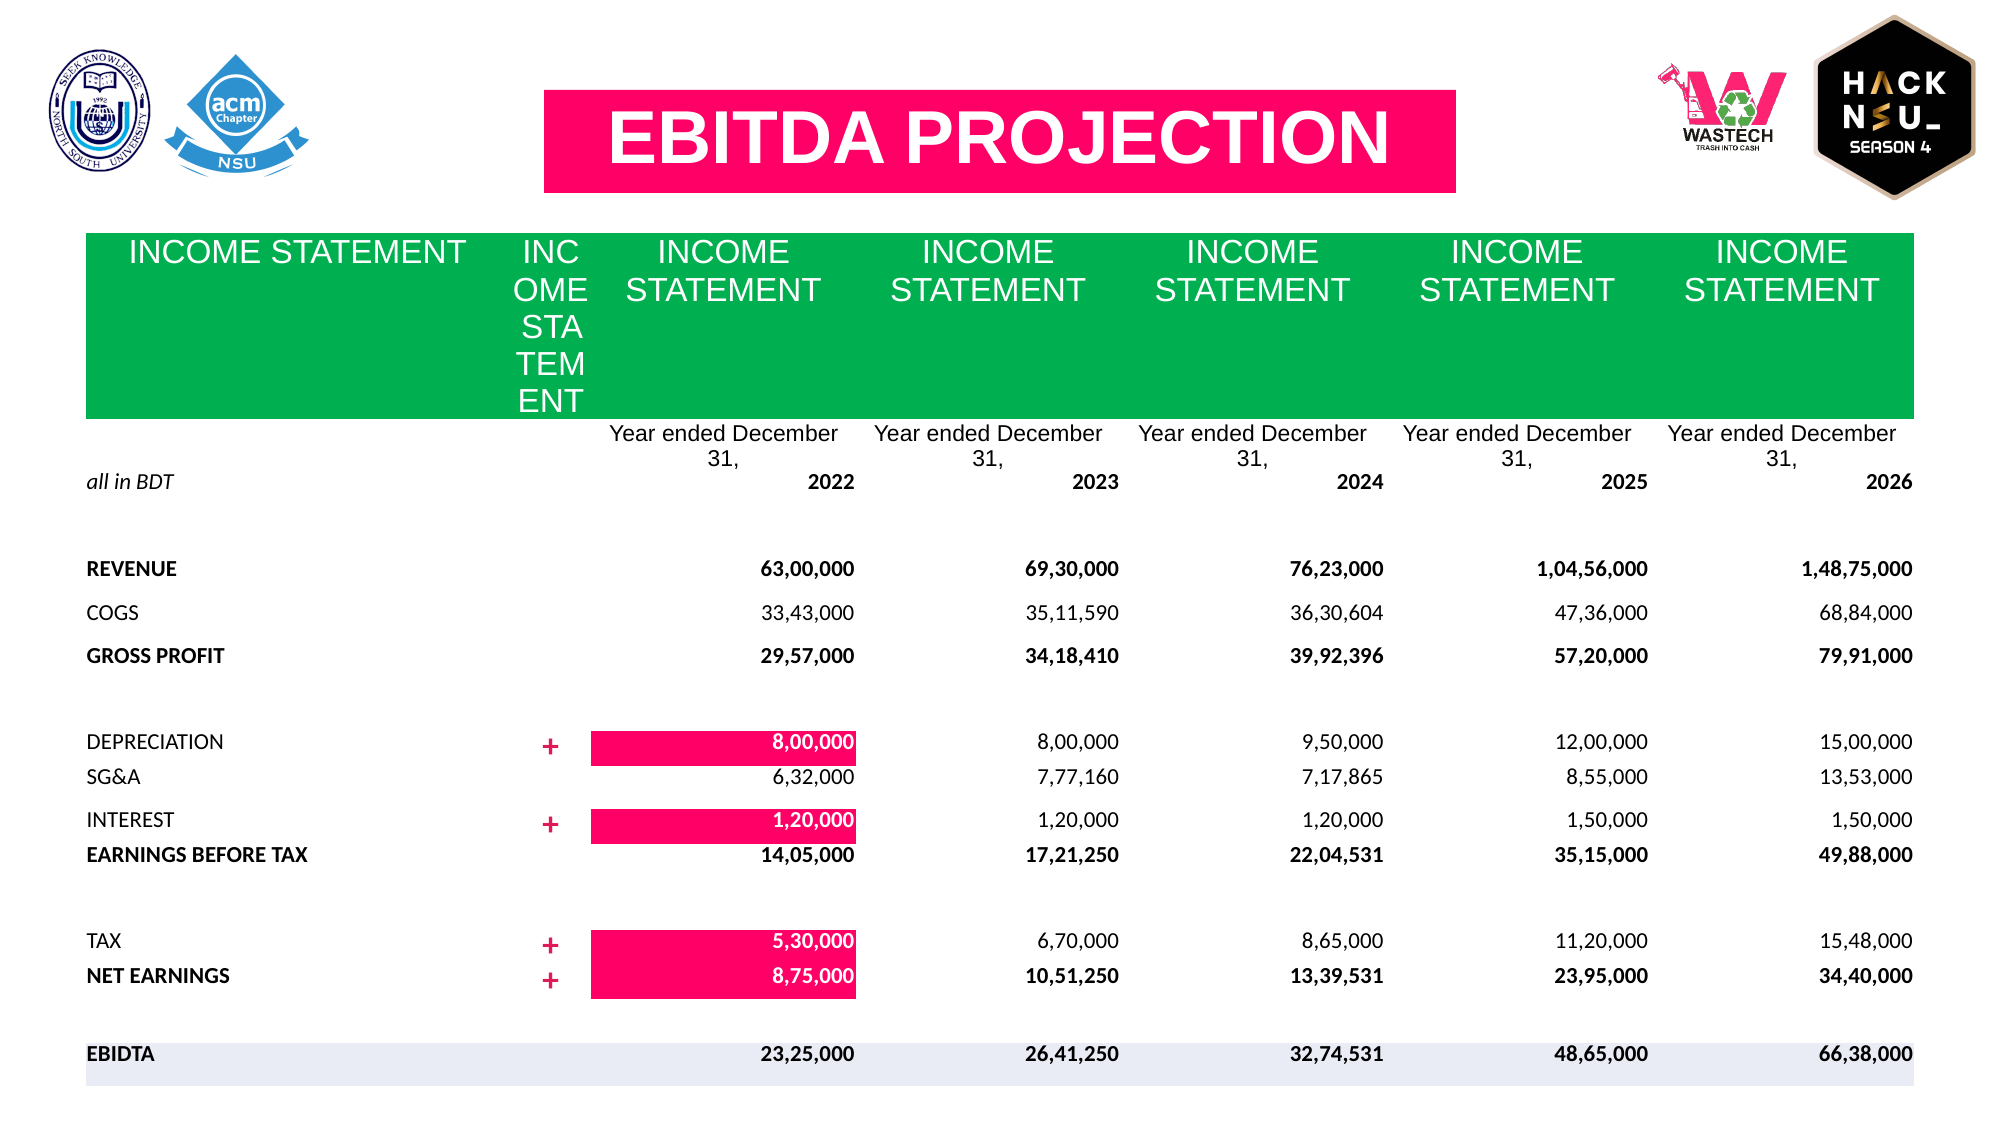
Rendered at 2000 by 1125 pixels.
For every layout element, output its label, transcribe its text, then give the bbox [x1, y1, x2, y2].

table_cell 1,20,000 [856, 809, 1121, 844]
table_cell 13,53,000 [1650, 766, 1914, 809]
table_cell [591, 515, 856, 558]
table_cell EBIDTA [86, 1043, 510, 1086]
table_cell 8,00,000 [591, 731, 856, 766]
table_cell 66,38,000 [1650, 1043, 1914, 1086]
table_cell Year ended December 31, [1121, 419, 1385, 472]
table_cell all in BDT [86, 472, 510, 515]
picture [164, 54, 309, 177]
table_cell 22,04,531 [1121, 844, 1385, 887]
table_cell 48,65,000 [1385, 1043, 1650, 1086]
table_cell [856, 887, 1121, 930]
table_header INCOME STATEMENT [86, 233, 510, 419]
table_header INCOME STATEMENT [1650, 233, 1914, 419]
table_cell [510, 645, 591, 688]
table_cell Year ended December 31, [1650, 419, 1914, 472]
table_cell COGS [86, 601, 510, 645]
table_cell 1,48,75,000 [1650, 558, 1914, 601]
table_cell 34,18,410 [856, 645, 1121, 688]
table_cell Year ended December 31, [591, 419, 856, 472]
table_cell [86, 515, 510, 558]
table_cell [591, 999, 856, 1043]
table_cell 49,88,000 [1650, 844, 1914, 887]
table_header INCOME STATEMENT [591, 233, 856, 419]
table_cell REVENUE [86, 558, 510, 601]
table_cell [510, 558, 591, 601]
table_cell + [510, 809, 591, 844]
table_header INCOME STATEMENT [1121, 233, 1385, 419]
table_cell 36,30,604 [1121, 601, 1385, 645]
table_cell 68,84,000 [1650, 601, 1914, 645]
table_cell [591, 688, 856, 731]
table_cell 35,15,000 [1385, 844, 1650, 887]
table_cell Year ended December 31, [1385, 419, 1650, 472]
picture [41, 49, 157, 172]
table_cell 13,39,531 [1121, 965, 1385, 999]
table_cell [1650, 688, 1914, 731]
table_cell 34,40,000 [1650, 965, 1914, 999]
table_cell 35,11,590 [856, 601, 1121, 645]
table_cell 15,00,000 [1650, 731, 1914, 766]
table_cell 26,41,250 [856, 1043, 1121, 1086]
table_cell 5,30,000 [591, 930, 856, 965]
table_cell EARNINGS BEFORE TAX [86, 844, 510, 887]
table_cell 2023 [856, 472, 1121, 515]
table_cell + [510, 965, 591, 999]
table_cell [86, 887, 510, 930]
table_cell 33,43,000 [591, 601, 856, 645]
table_cell 17,21,250 [856, 844, 1121, 887]
table_cell 47,36,000 [1385, 601, 1650, 645]
table_cell 69,30,000 [856, 558, 1121, 601]
table_cell [86, 419, 510, 472]
table_cell 63,00,000 [591, 558, 856, 601]
table_cell 32,74,531 [1121, 1043, 1385, 1086]
table_cell [86, 688, 510, 731]
table_cell 6,32,000 [591, 766, 856, 809]
table_cell 15,48,000 [1650, 930, 1914, 965]
table_cell 79,91,000 [1650, 645, 1914, 688]
table_cell 2026 [1650, 472, 1914, 515]
table_cell [1385, 688, 1650, 731]
table_cell [1121, 887, 1385, 930]
table_cell [1385, 515, 1650, 558]
table_cell [510, 887, 591, 930]
table_cell GROSS PROFIT [86, 645, 510, 688]
table_cell 7,17,865 [1121, 766, 1385, 809]
table_cell 8,55,000 [1385, 766, 1650, 809]
table_cell 23,95,000 [1385, 965, 1650, 999]
table_cell [591, 887, 856, 930]
table_cell [1650, 999, 1914, 1043]
table_cell + [510, 731, 591, 766]
table_cell [1121, 515, 1385, 558]
table_cell [510, 766, 591, 809]
table_header INCOME STATEMENT [510, 233, 591, 419]
table_cell 1,20,000 [591, 809, 856, 844]
table_cell 1,20,000 [1121, 809, 1385, 844]
table_cell 9,50,000 [1121, 731, 1385, 766]
table_cell INTEREST [86, 809, 510, 844]
table_cell [1650, 887, 1914, 930]
table_cell 39,92,396 [1121, 645, 1385, 688]
table_cell [510, 419, 591, 472]
table_cell 76,23,000 [1121, 558, 1385, 601]
table_cell [510, 688, 591, 731]
table_cell 10,51,250 [856, 965, 1121, 999]
table_cell 1,50,000 [1650, 809, 1914, 844]
table_cell 7,77,160 [856, 766, 1121, 809]
table_cell 8,65,000 [1121, 930, 1385, 965]
table_cell [856, 688, 1121, 731]
table_cell 8,75,000 [591, 965, 856, 999]
table_cell SG&A [86, 766, 510, 809]
table_cell Year ended December 31, [856, 419, 1121, 472]
table_cell 57,20,000 [1385, 645, 1650, 688]
table_cell [1385, 999, 1650, 1043]
table_cell NET EARNINGS [86, 965, 510, 999]
table_cell [510, 472, 591, 515]
table_cell 1,50,000 [1385, 809, 1650, 844]
table_header INCOME STATEMENT [856, 233, 1121, 419]
table_cell [1385, 887, 1650, 930]
table_cell [86, 999, 510, 1043]
table_cell [1650, 515, 1914, 558]
table_cell 1,04,56,000 [1385, 558, 1650, 601]
table_cell 29,57,000 [591, 645, 856, 688]
table_cell 12,00,000 [1385, 731, 1650, 766]
table_cell TAX [86, 930, 510, 965]
table_cell [510, 515, 591, 558]
table_cell [510, 999, 591, 1043]
table_cell 8,00,000 [856, 731, 1121, 766]
table_cell 23,25,000 [591, 1043, 856, 1086]
table_cell [1121, 688, 1385, 731]
table_header INCOME STATEMENT [1385, 233, 1650, 419]
table_cell [856, 999, 1121, 1043]
table_cell 11,20,000 [1385, 930, 1650, 965]
table_cell [856, 515, 1121, 558]
table_cell 2024 [1121, 472, 1385, 515]
table_cell DEPRECIATION [86, 731, 510, 766]
table_cell 2022 [591, 472, 856, 515]
text_box EBITDA PROJECTION [544, 89, 1456, 193]
table_cell 2025 [1385, 472, 1650, 515]
table_cell + [510, 930, 591, 965]
table_cell [1121, 999, 1385, 1043]
table_cell 14,05,000 [591, 844, 856, 887]
table_cell [510, 844, 591, 887]
table_cell 6,70,000 [856, 930, 1121, 965]
table_cell [510, 601, 591, 645]
picture [1642, 2, 2000, 213]
table_cell [510, 1043, 591, 1086]
